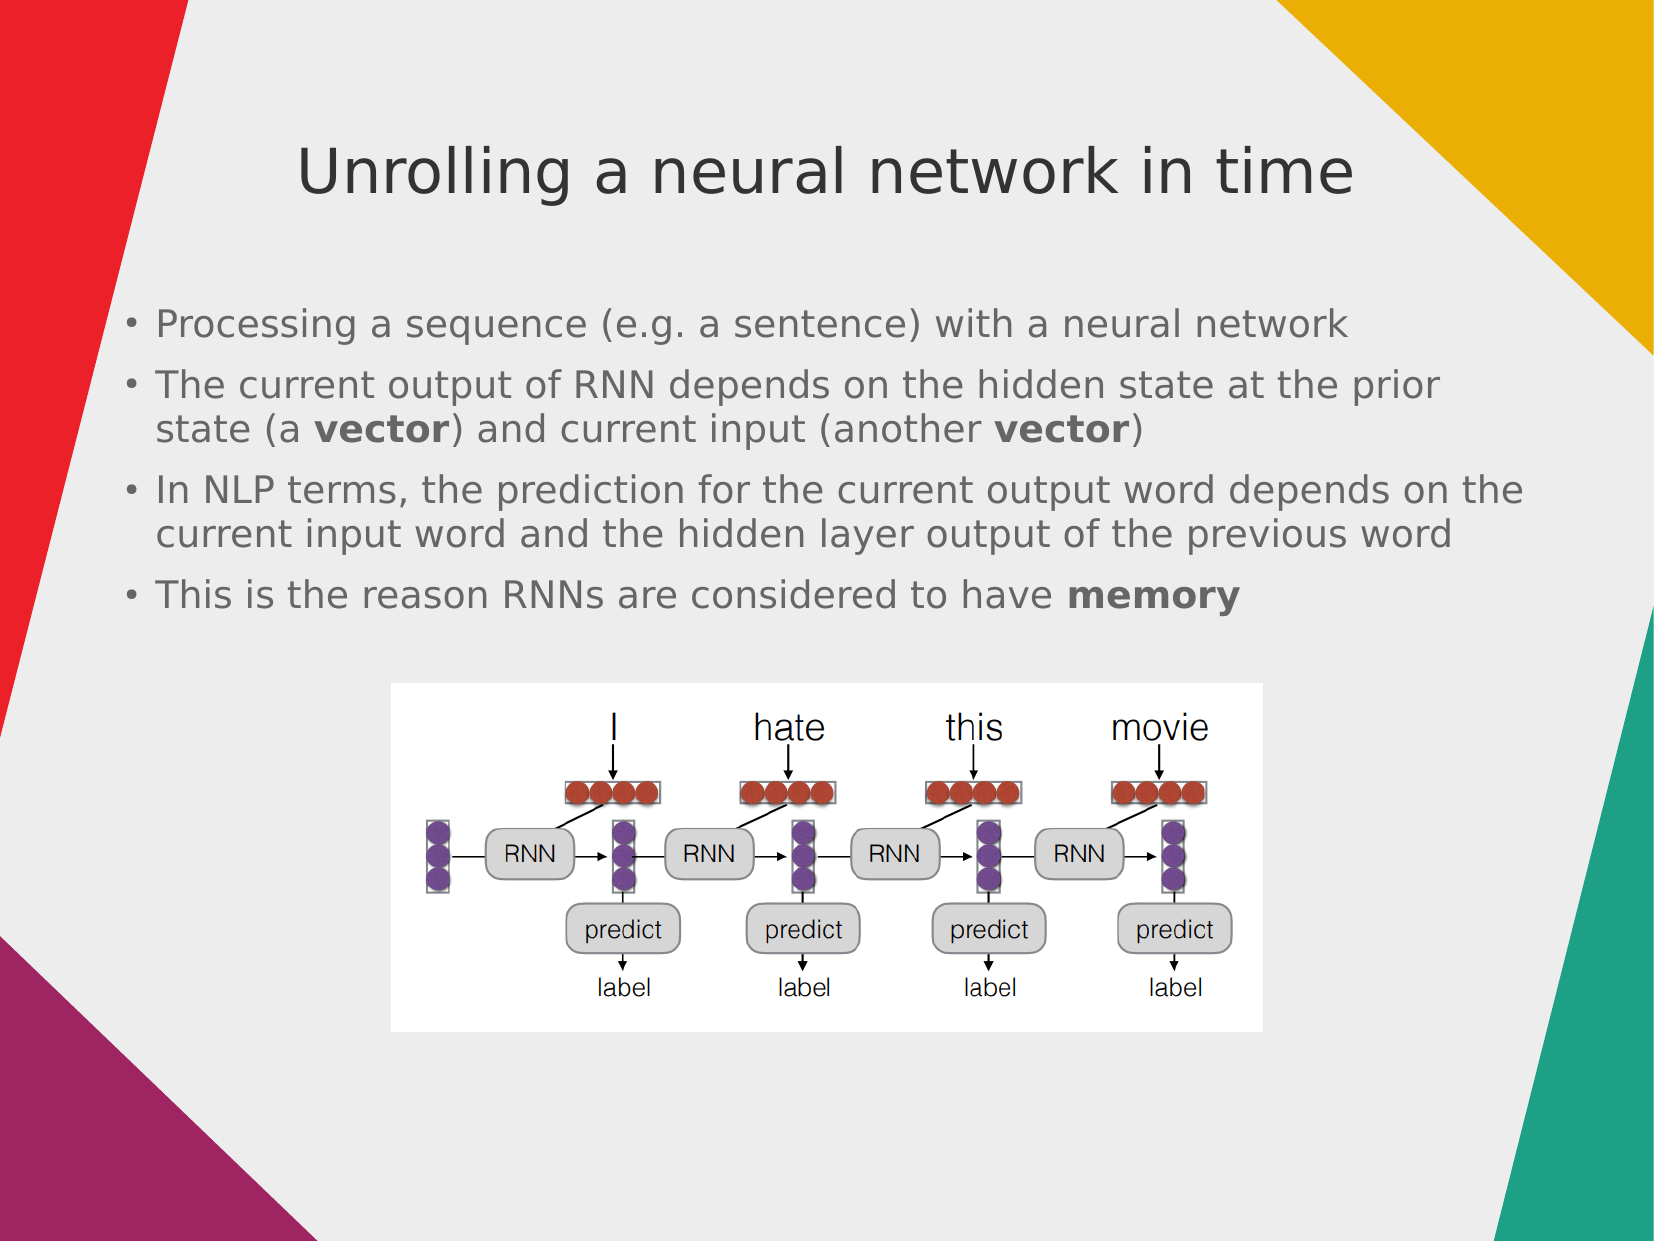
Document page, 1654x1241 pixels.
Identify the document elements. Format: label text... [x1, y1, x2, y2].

list Processing a sequence (e.g. a sentence) with a neural network The current output of RNN depends on the hidden state at the prior state (a vector) and current input (another vector) In NLP terms, the prediction for the current output word depends on the current input word and the hidden layer output of the previous word This is the reason RNNs are considered to have memory [114, 302, 1539, 651]
picture [391, 683, 1263, 1033]
title Unrolling a neural network in time [114, 73, 1539, 271]
